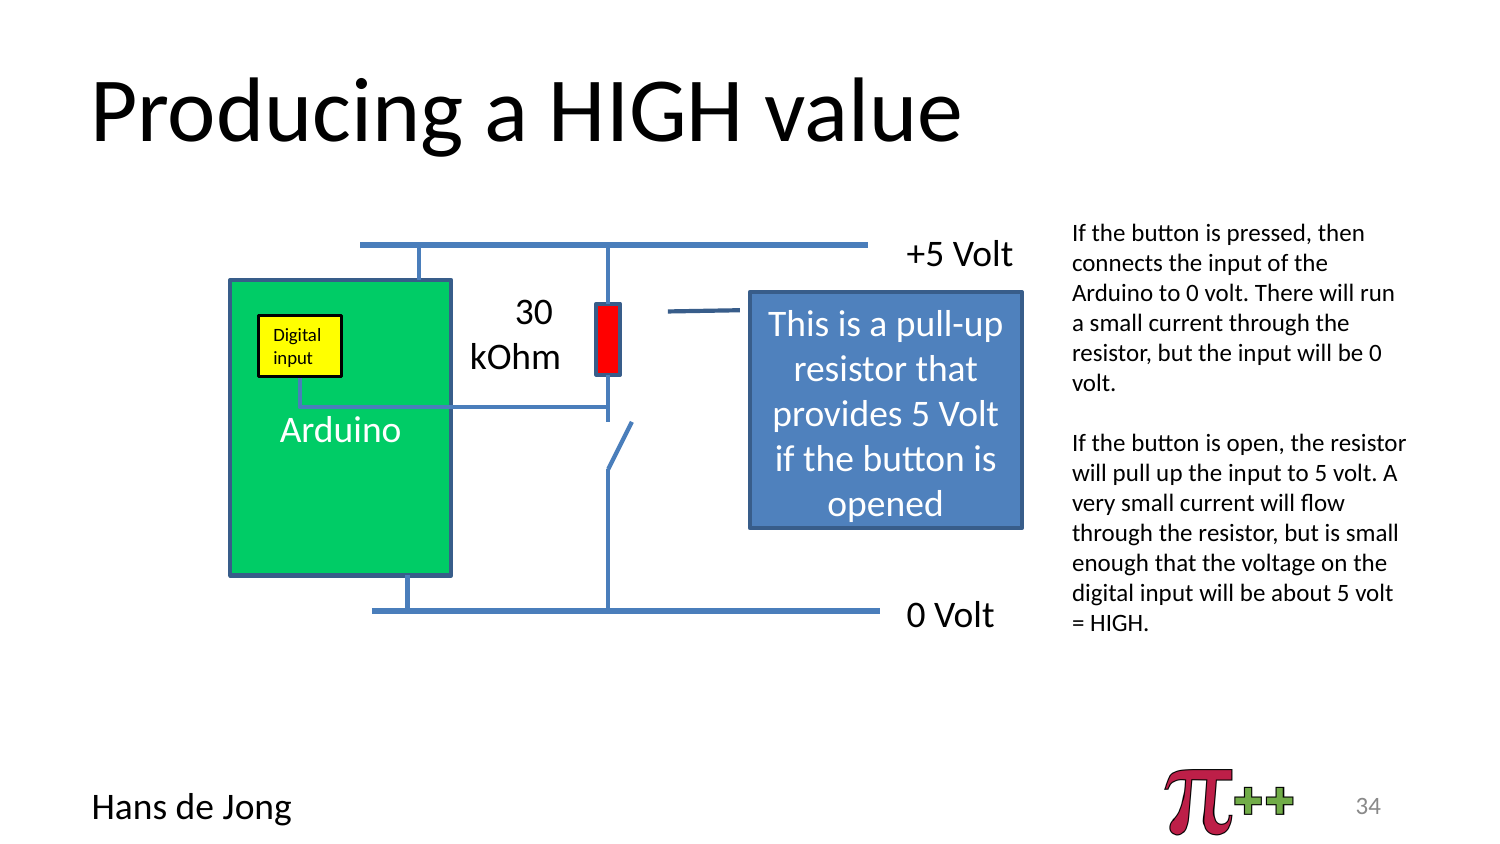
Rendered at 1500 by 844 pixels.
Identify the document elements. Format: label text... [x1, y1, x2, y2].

text_box +5 Volt [891, 221, 1031, 282]
text_box [597, 304, 620, 375]
text_box Digital input [258, 315, 342, 377]
text_box 30 kOhm [454, 280, 597, 387]
title Producing a HIGH value [75, 0, 1426, 210]
text_box If the button is pressed, then connects the input of the Arduino to 0 volt. There will run a small current through the resistor, but the input will be 0 volt. If the button is open, the resistor will pull up the input to 5 volt. A very small current will flow through the resistor, but is small enough that the voltage on the digital input will be about 5 volt = HIGH. [1057, 209, 1424, 649]
text_box This is a pull-up resistor that provides 5 Volt if the button is opened [750, 292, 1022, 528]
text_box Arduino [230, 280, 451, 575]
text_box 0 Volt [891, 582, 1012, 643]
text_box 34 [1340, 782, 1426, 827]
